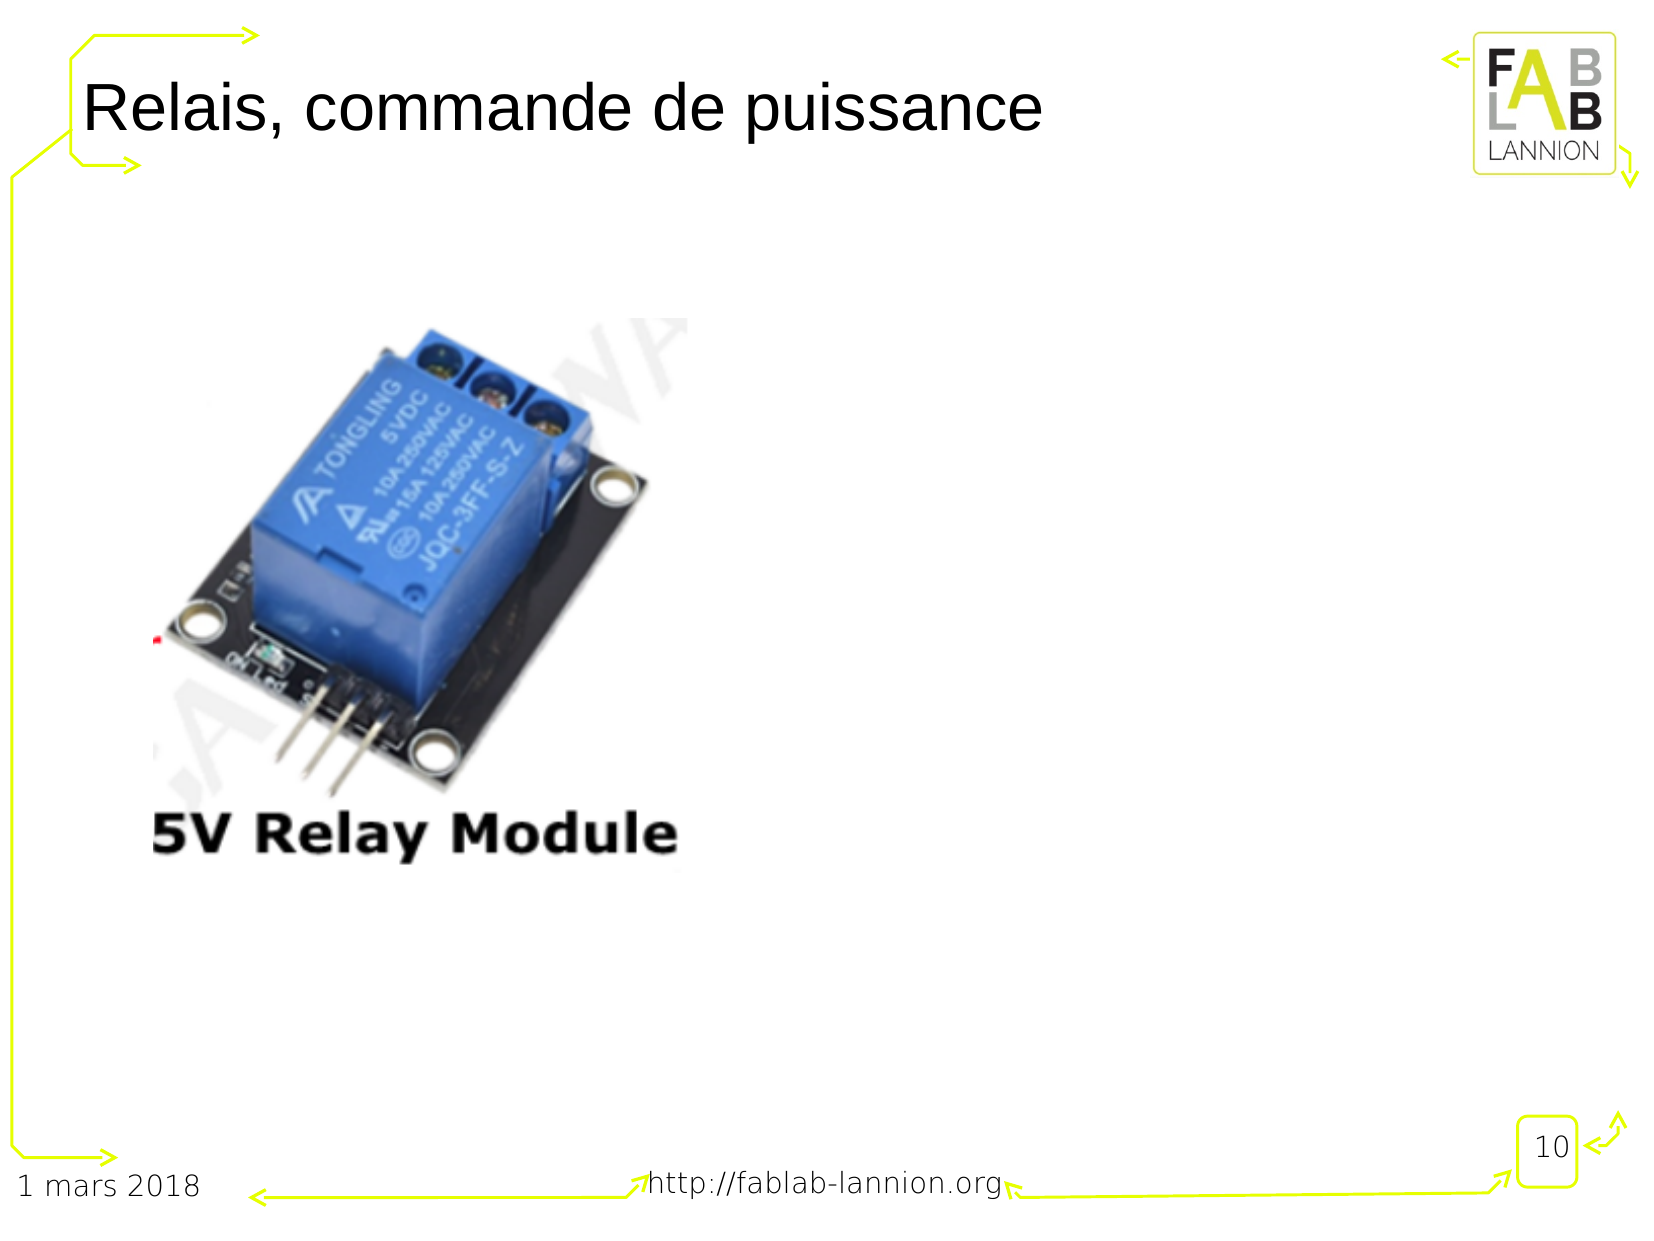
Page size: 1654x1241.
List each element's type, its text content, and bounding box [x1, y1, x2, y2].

picture [1470, 29, 1619, 178]
title Relais, commande de puissance [82, 49, 1441, 166]
picture [153, 318, 714, 873]
